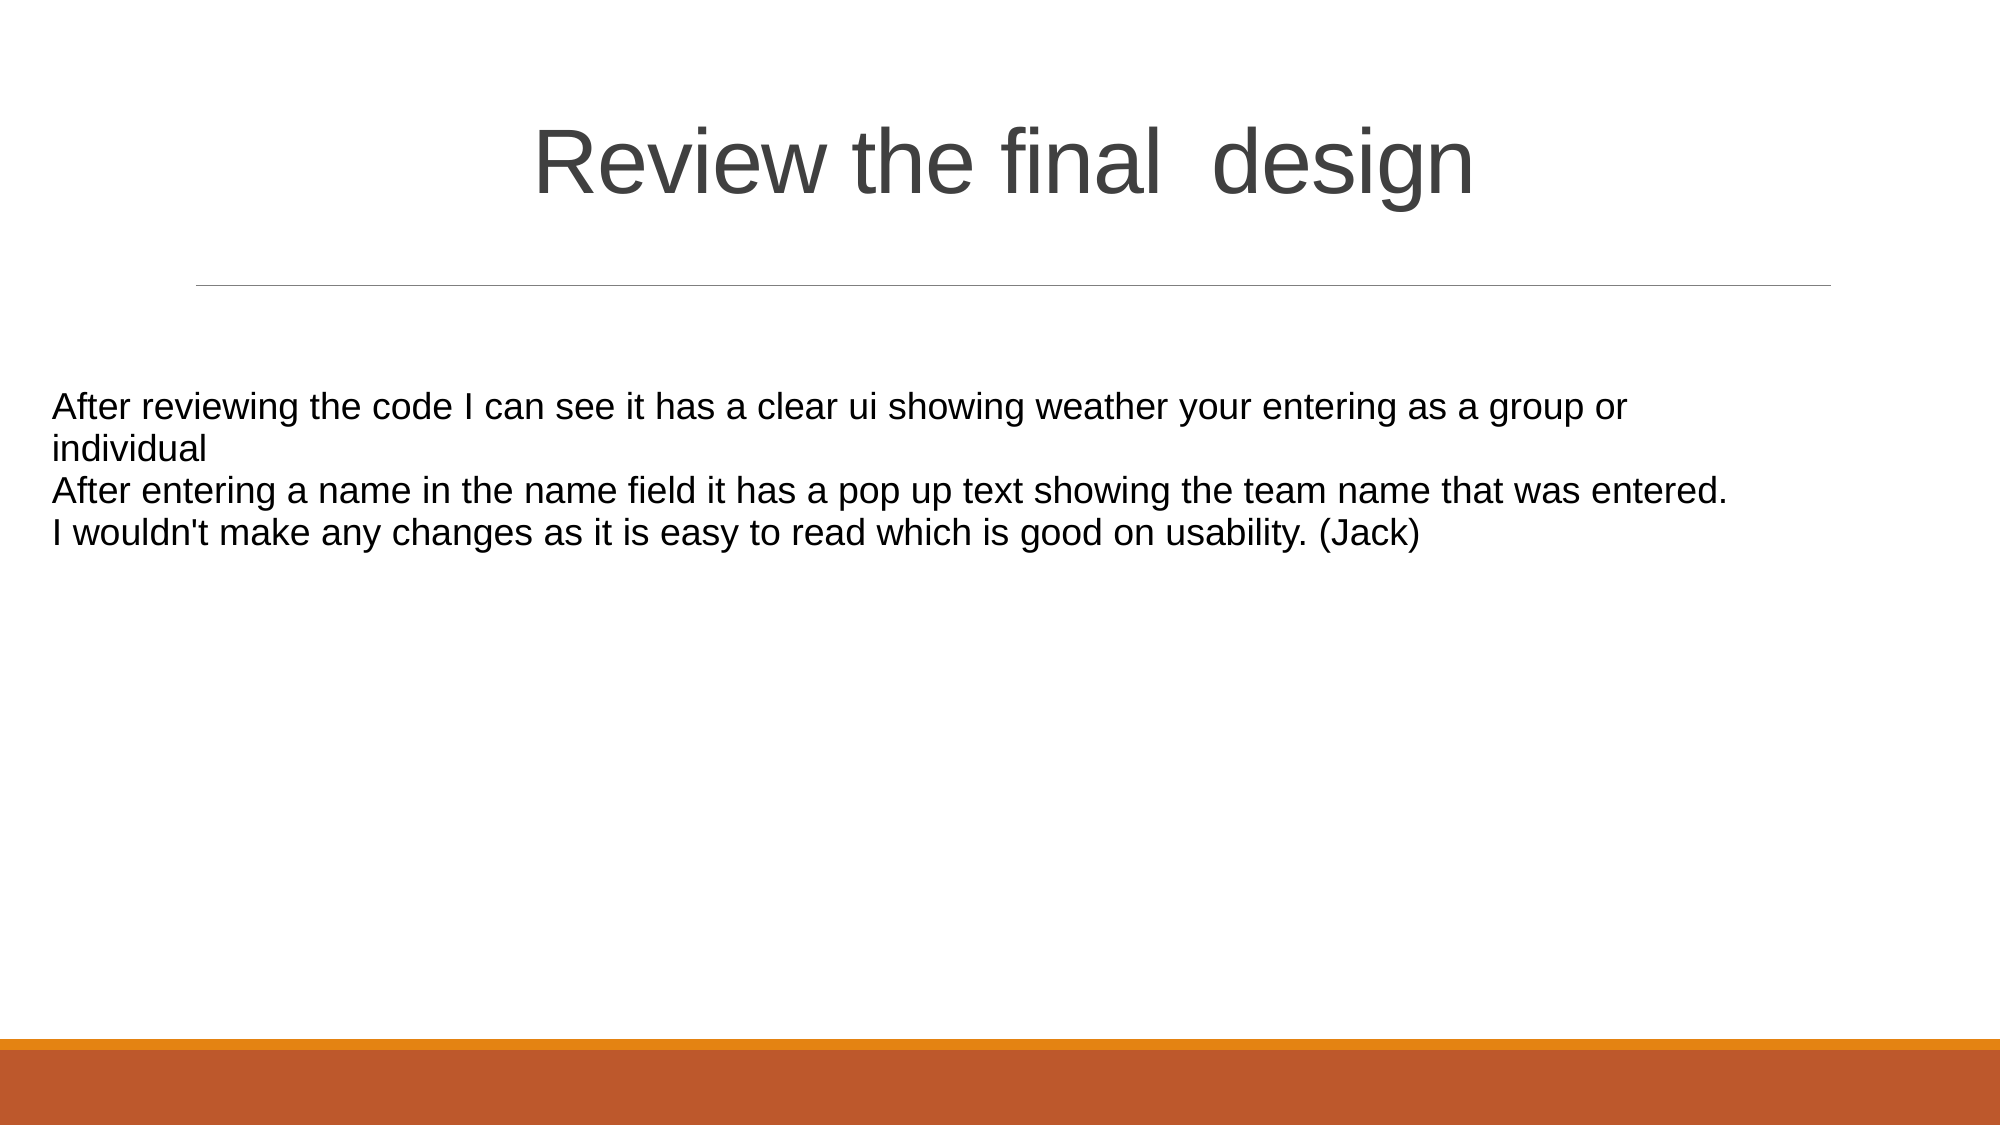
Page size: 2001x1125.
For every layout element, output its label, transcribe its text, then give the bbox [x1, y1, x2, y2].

text_box After reviewing the code I can see it has a clear ui showing weather your entering as a group or individual After entering a name in the name field it has a pop up text showing the team name that was entered. I wouldn't make any changes as it is easy to read which is good on usability. (Jack) [37, 377, 1808, 519]
title Review the final design [180, 47, 1831, 286]
